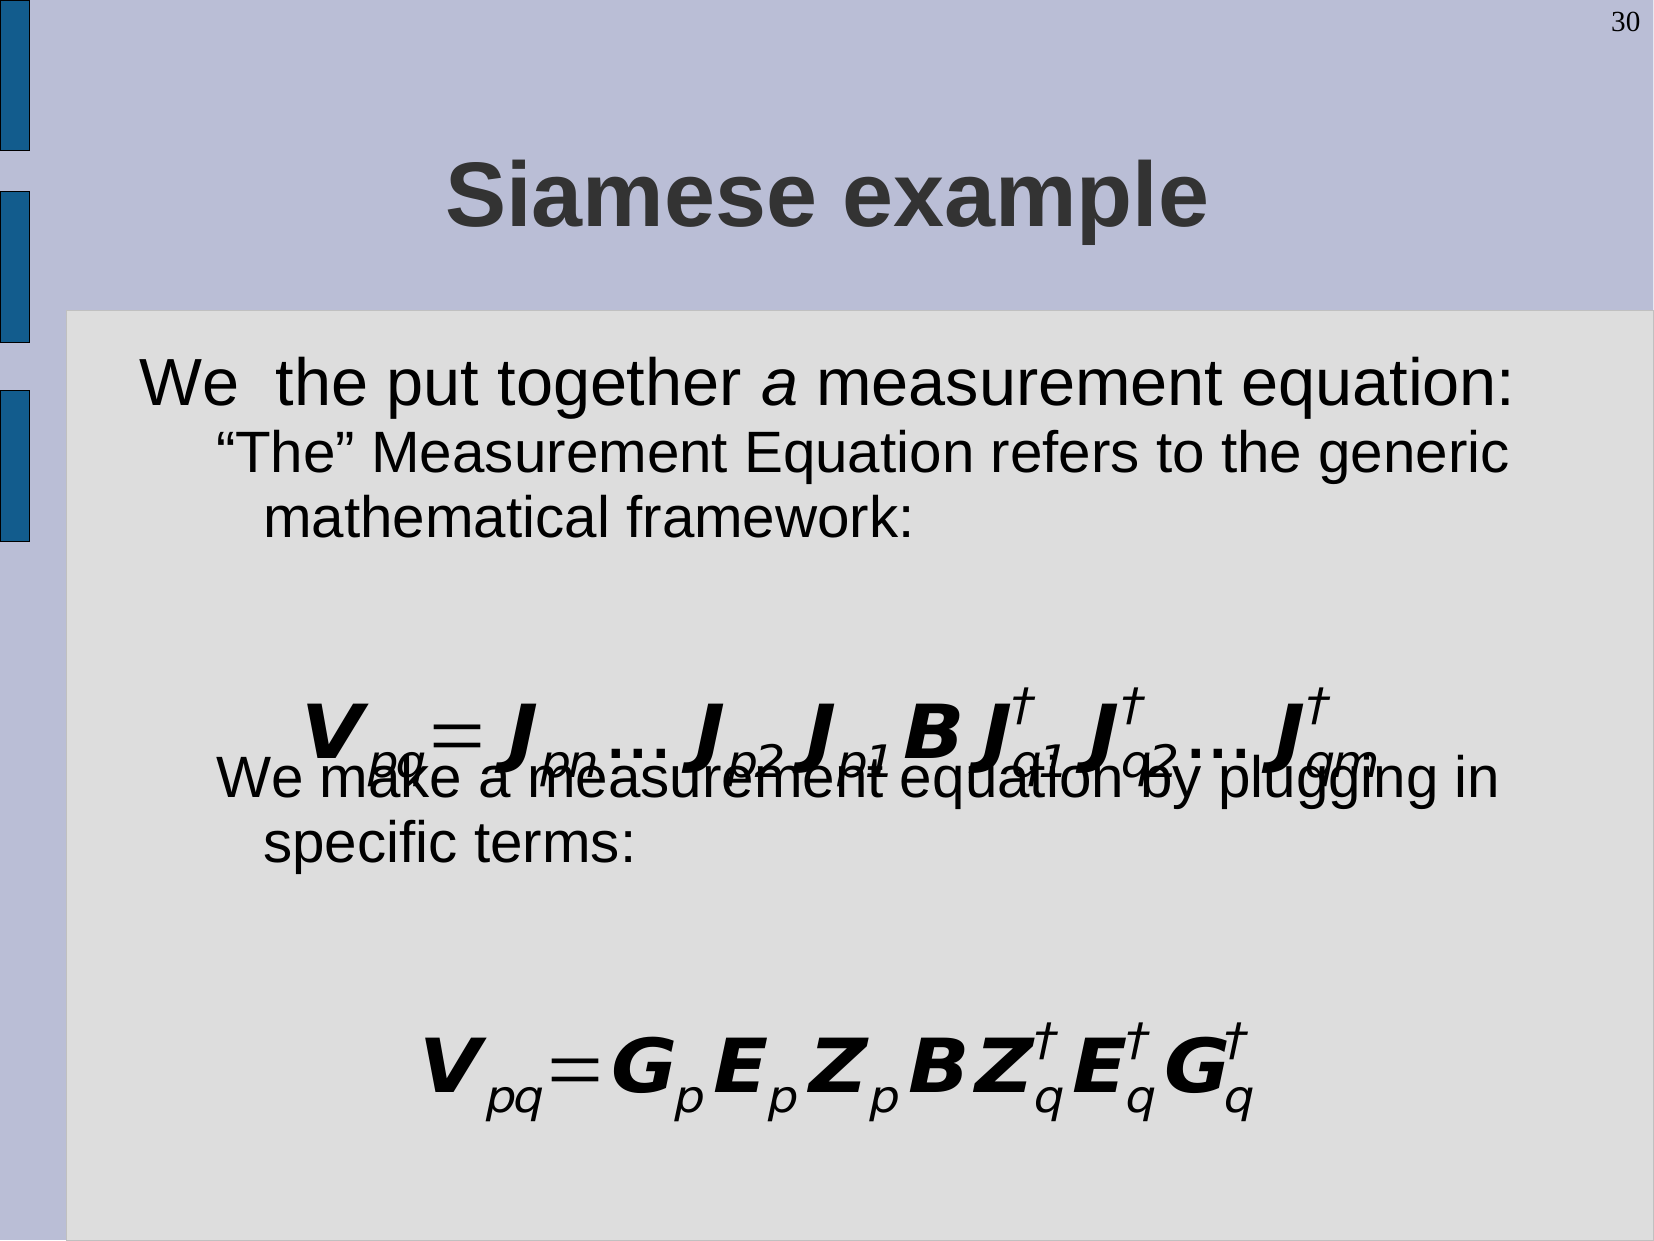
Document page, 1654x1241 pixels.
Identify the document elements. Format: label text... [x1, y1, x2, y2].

list We the put together a measurement equation: “The” Measurement Equation refers to the generic mathematical framework: We make a measurement equation by plugging in specific terms: [121, 344, 1534, 1112]
title Siamese example [121, 91, 1534, 299]
chart [413, 1013, 1258, 1123]
chart [295, 679, 1382, 788]
